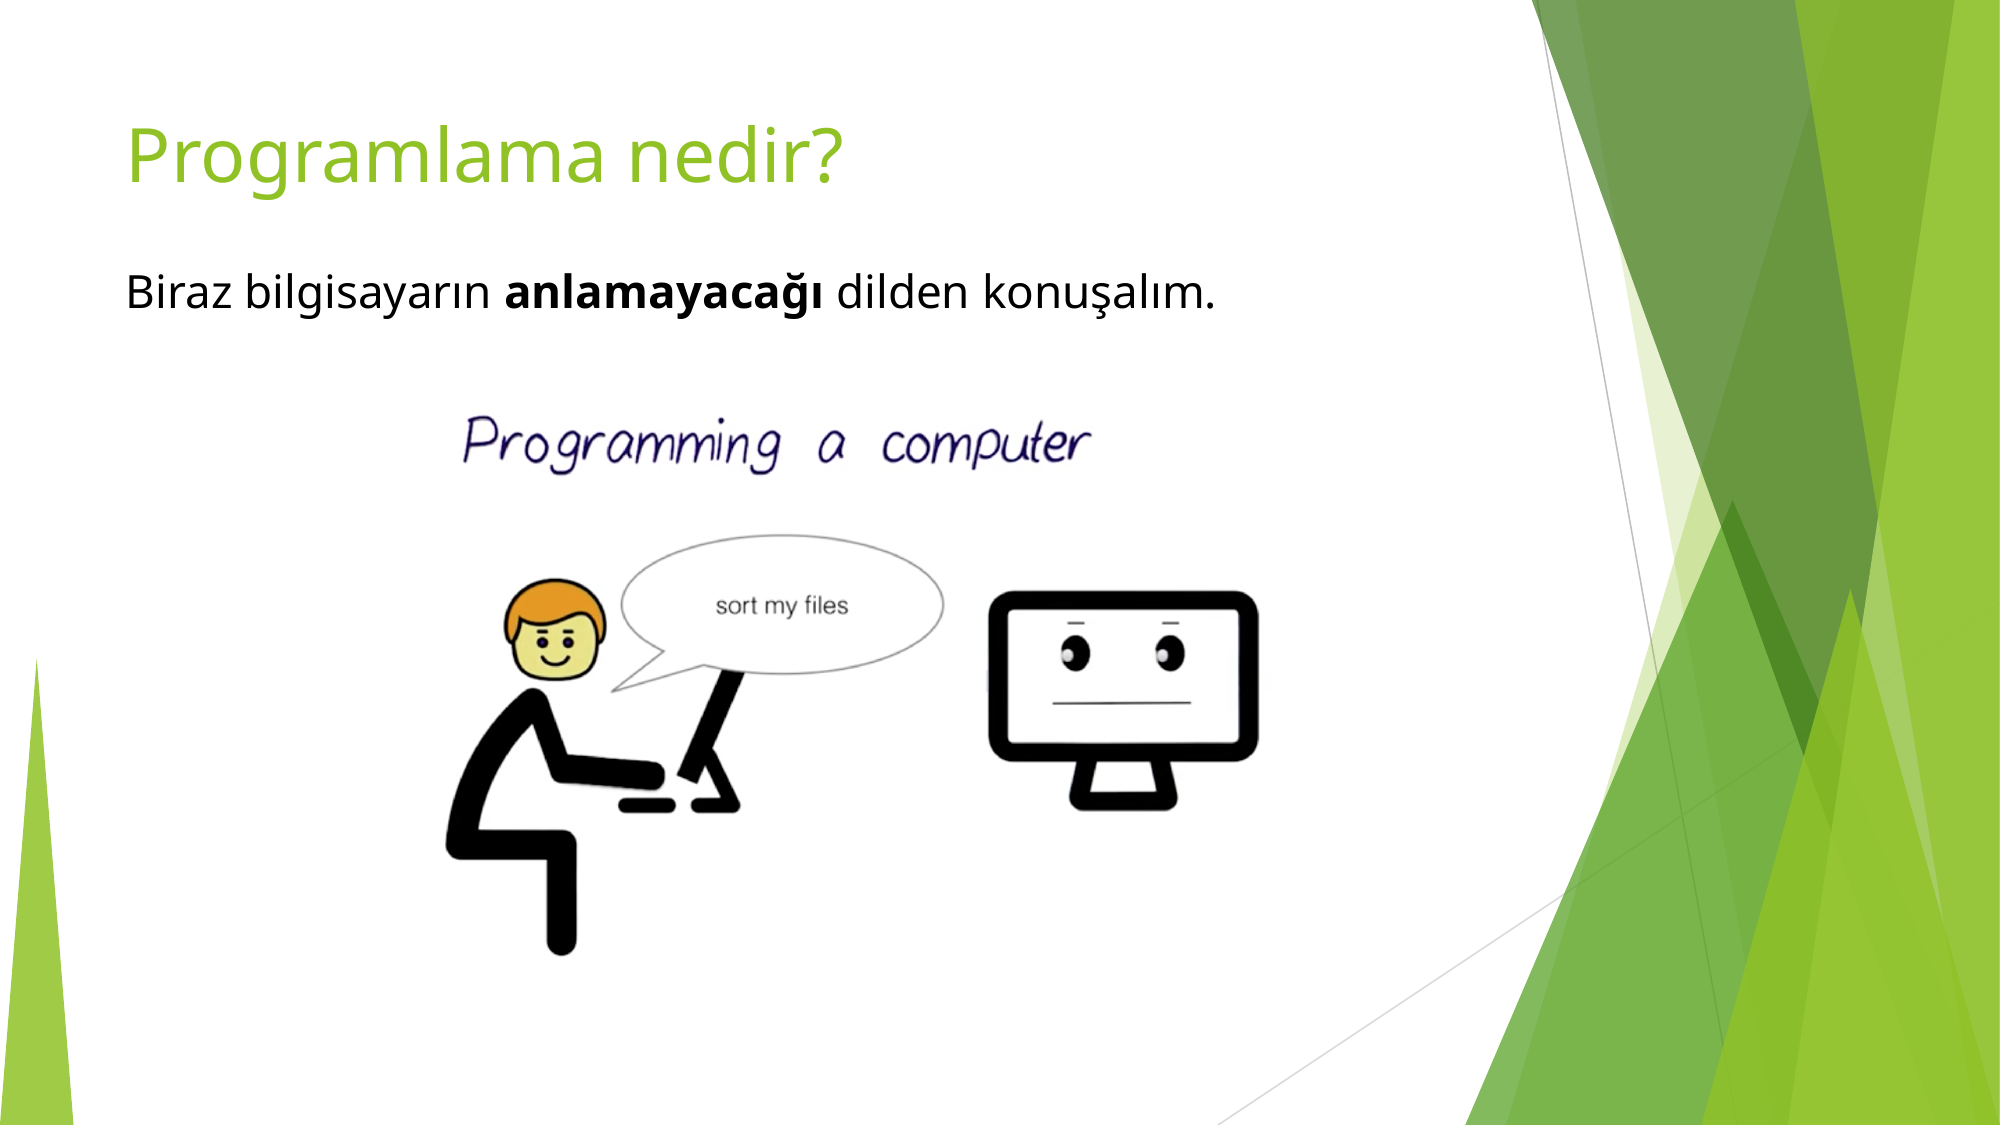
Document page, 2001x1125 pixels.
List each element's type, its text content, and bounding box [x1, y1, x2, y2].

title Programlama nedir? [111, 99, 1522, 254]
picture [214, 398, 1351, 1006]
list Biraz bilgisayarın anlamayacağı dilden konuşalım. [111, 254, 1522, 421]
